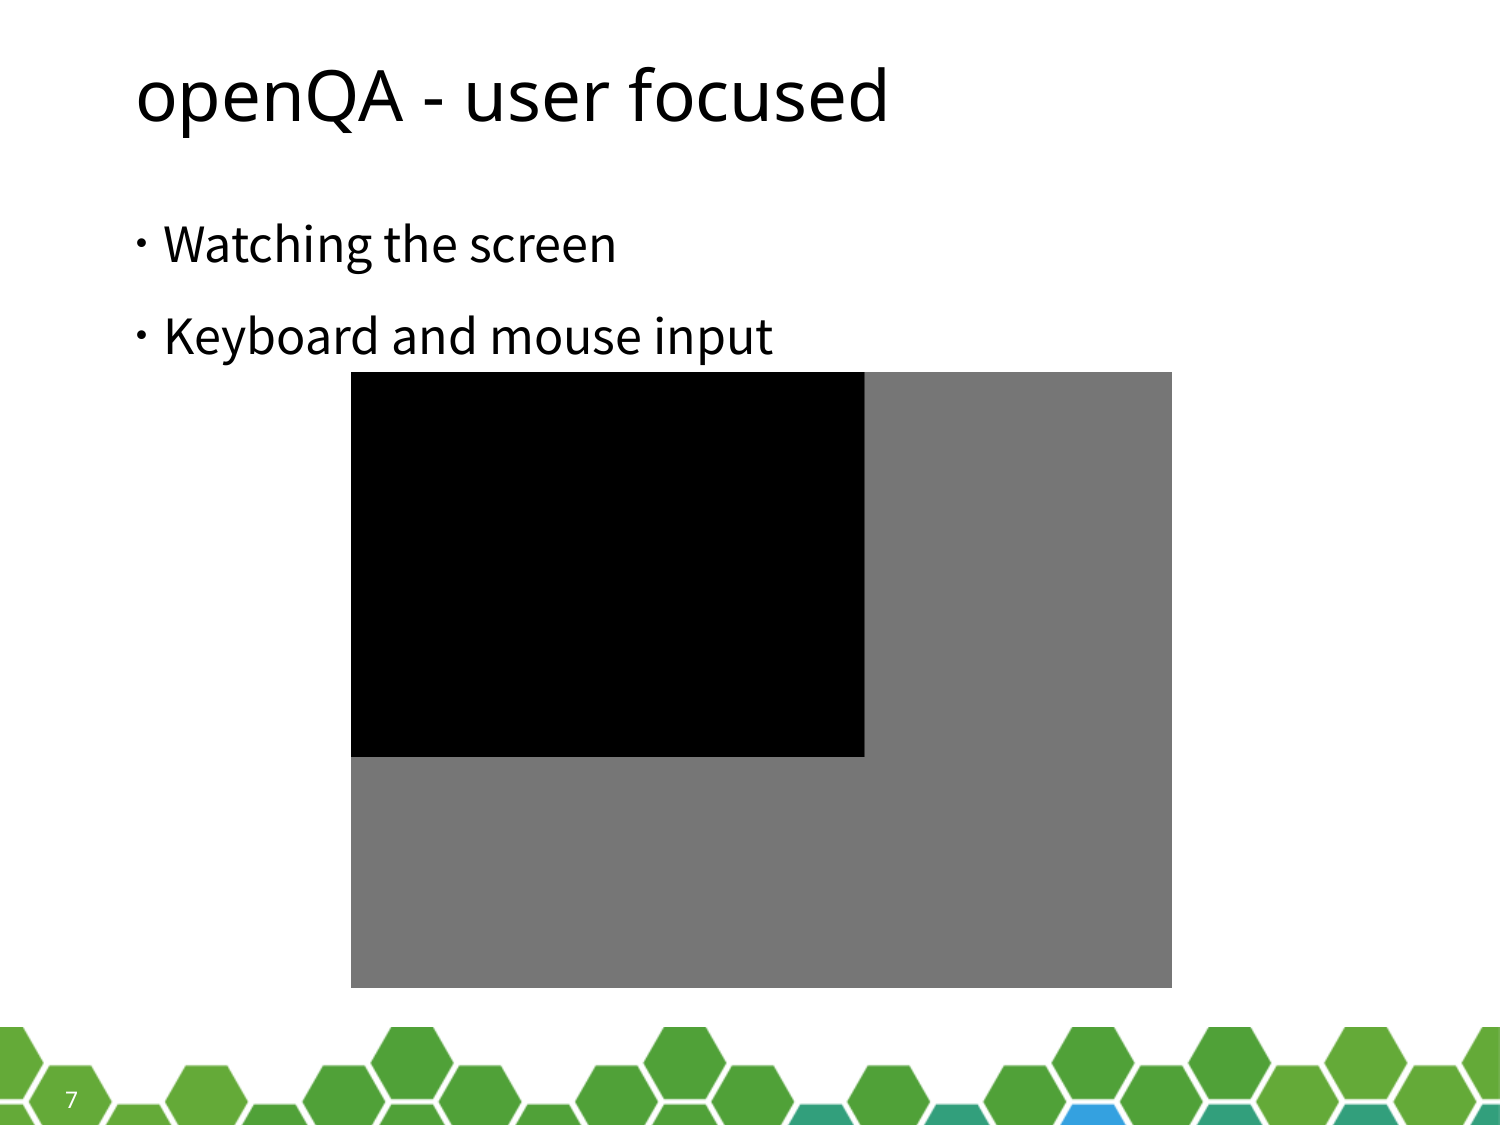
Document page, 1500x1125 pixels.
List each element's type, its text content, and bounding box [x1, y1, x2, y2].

picture [0, 1027, 1500, 1125]
title openQA - user focused [135, 12, 1372, 175]
text_box [350, 372, 1173, 989]
list Watching the screen Keyboard and mouse input [135, 208, 1372, 862]
